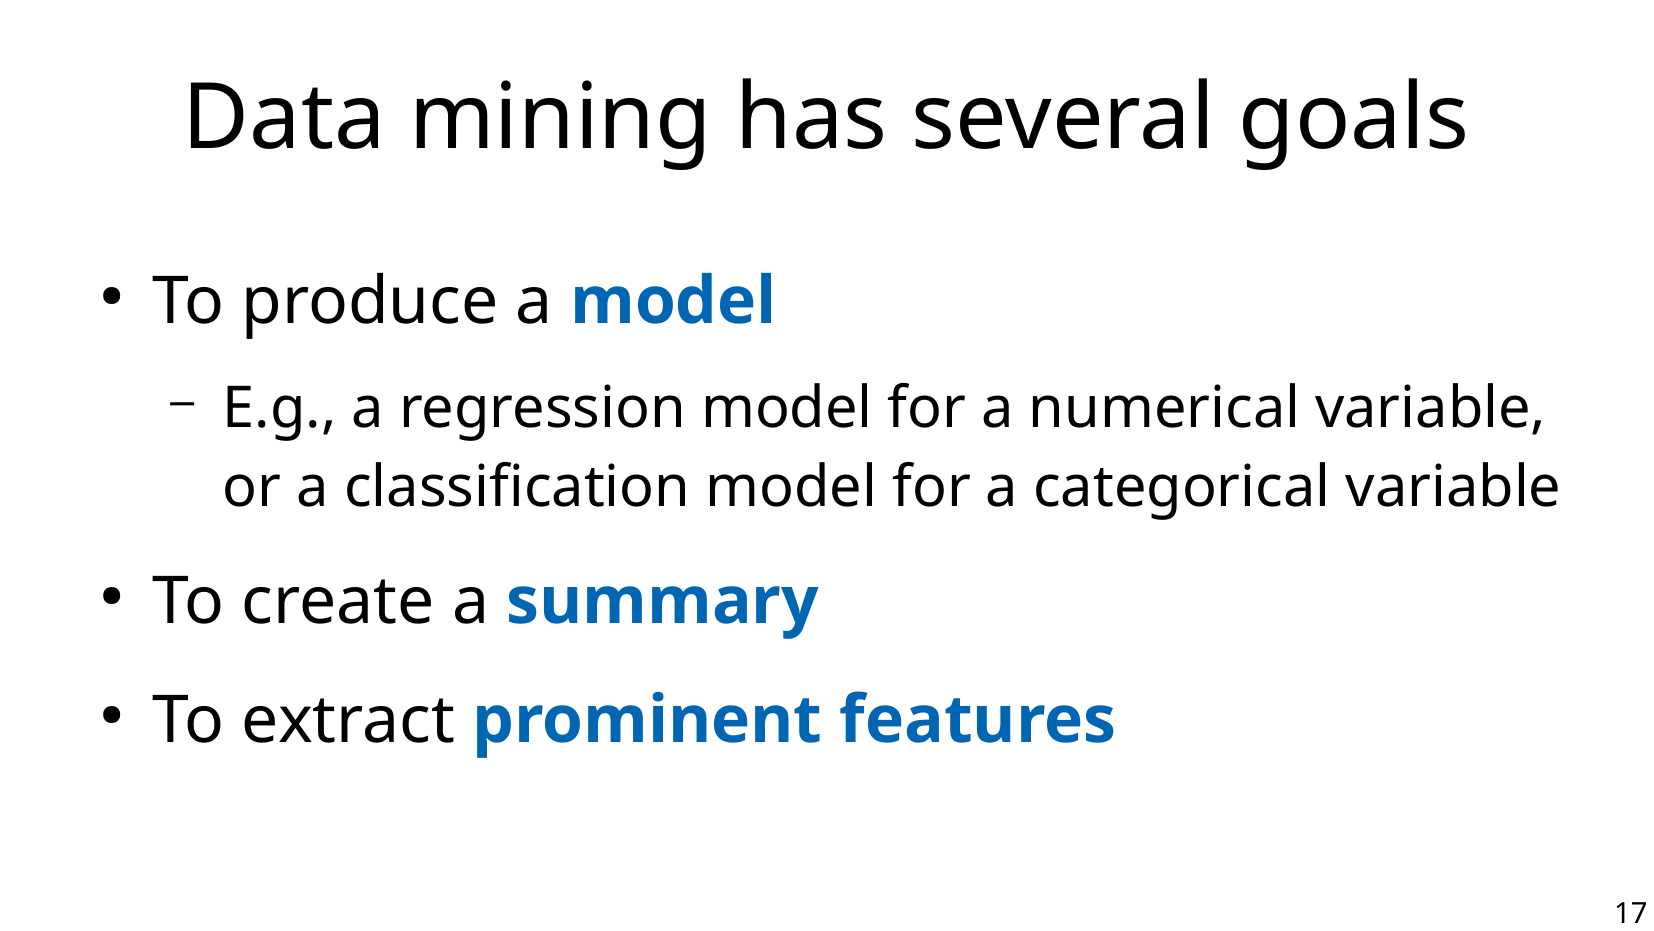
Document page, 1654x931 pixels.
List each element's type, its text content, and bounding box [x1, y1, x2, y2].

list To produce a model E.g., a regression model for a numerical variable, or a classification model for a categorical variable To create a summary To extract prominent features [82, 253, 1571, 793]
title Data mining has several goals [82, 1, 1571, 226]
